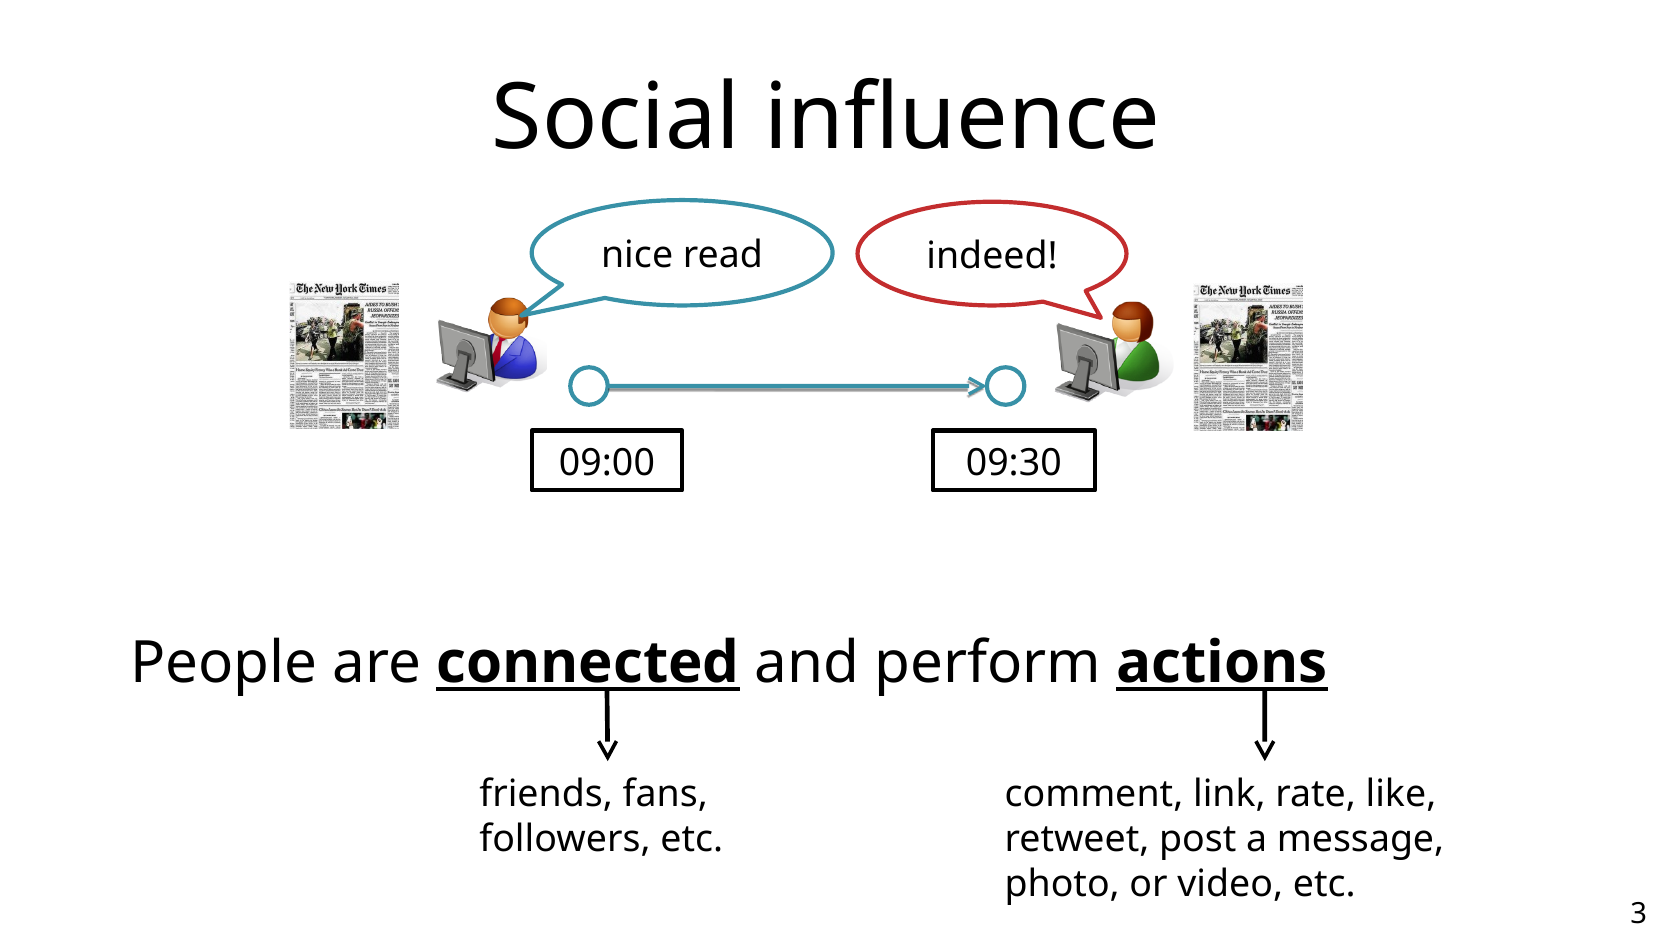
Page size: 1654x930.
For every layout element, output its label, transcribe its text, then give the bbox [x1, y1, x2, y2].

text_box comment, link, rate, like, retweet, post a message, photo, or video, etc. [989, 761, 1497, 911]
text_box nice read [521, 200, 833, 316]
text_box [570, 367, 608, 405]
text_box 09:30 [932, 430, 1096, 491]
picture [435, 281, 547, 393]
text_box 09:00 [531, 430, 683, 491]
text_box friends, fans, followers, etc. [464, 761, 753, 866]
picture [289, 281, 399, 429]
picture [1052, 283, 1175, 405]
text_box [987, 367, 1025, 405]
text_box People are connected and perform actions [102, 612, 1518, 713]
text_box indeed! [857, 201, 1127, 318]
title Social influence [82, 1, 1571, 225]
picture [1193, 283, 1303, 431]
